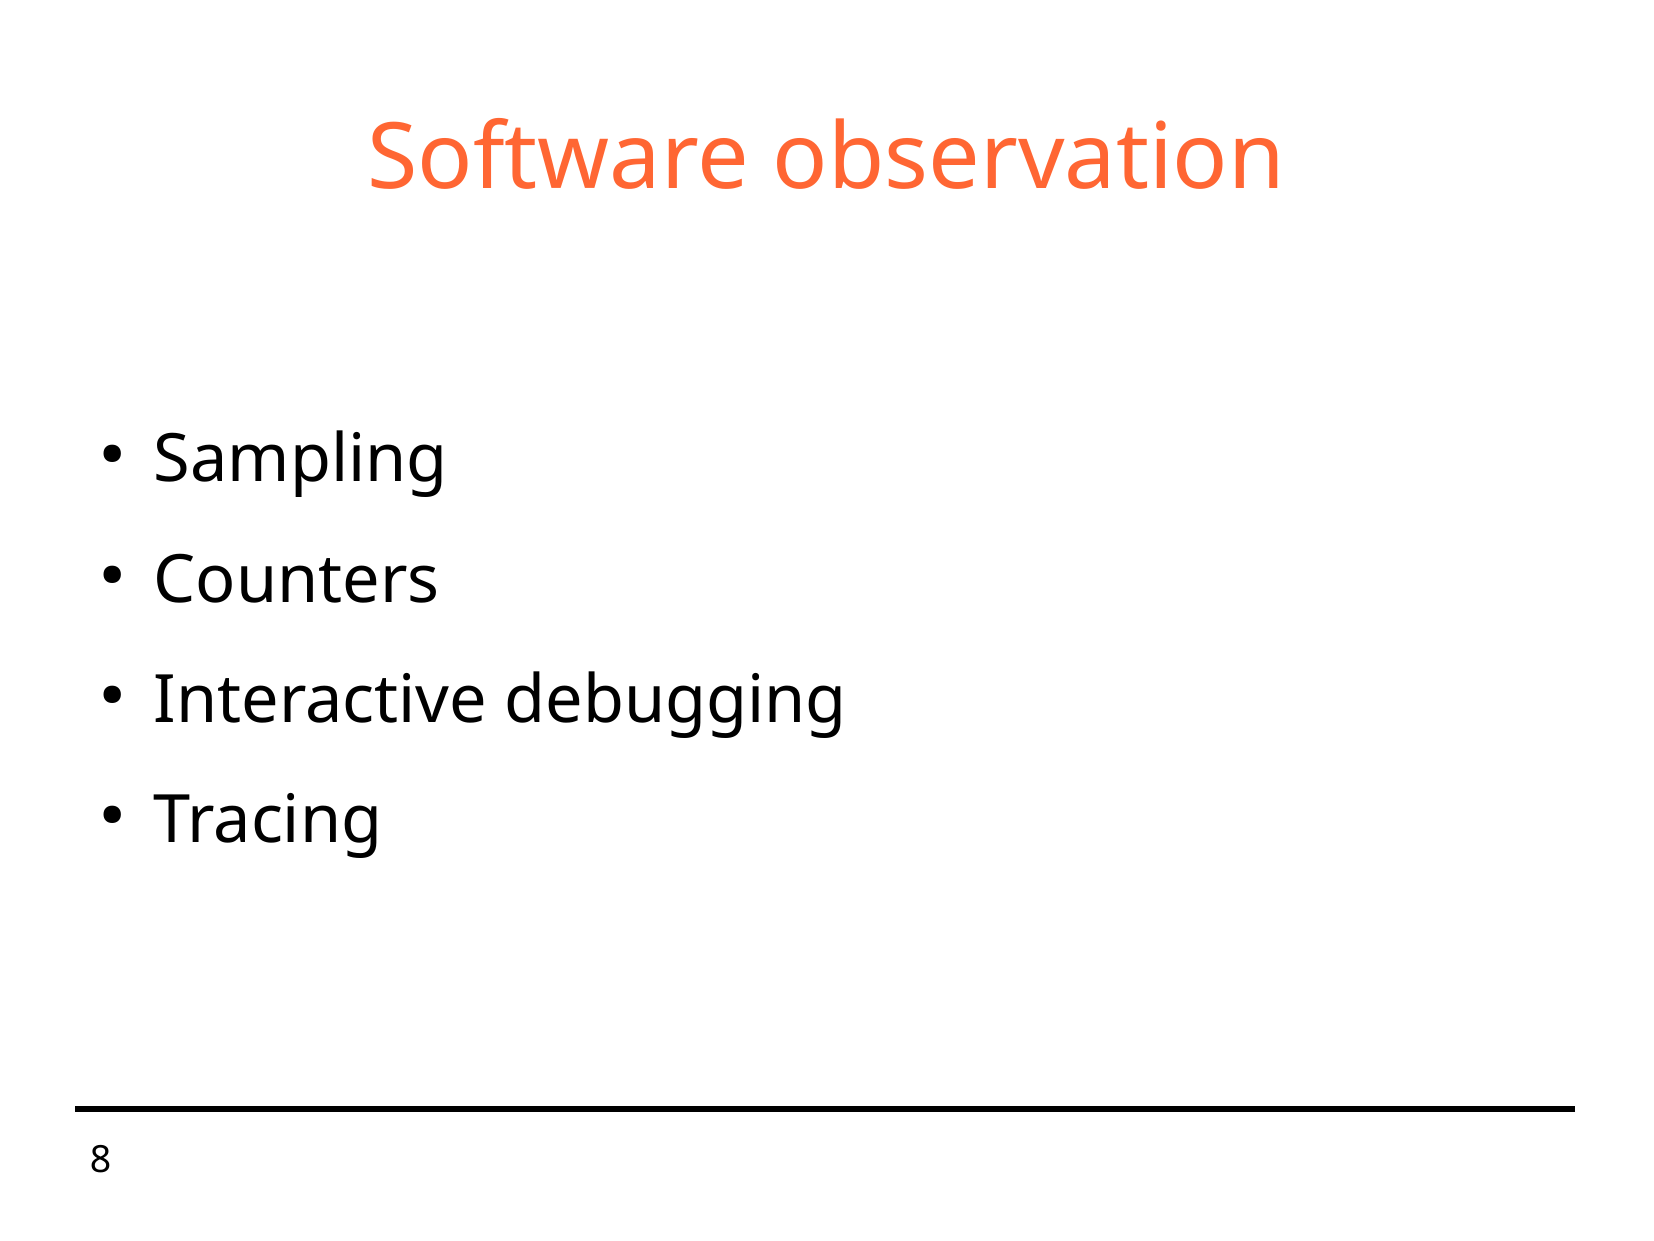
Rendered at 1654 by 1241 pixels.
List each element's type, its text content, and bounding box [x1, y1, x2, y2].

list Sampling Counters Interactive debugging Tracing [82, 290, 1571, 1109]
title Software observation [82, 49, 1571, 257]
